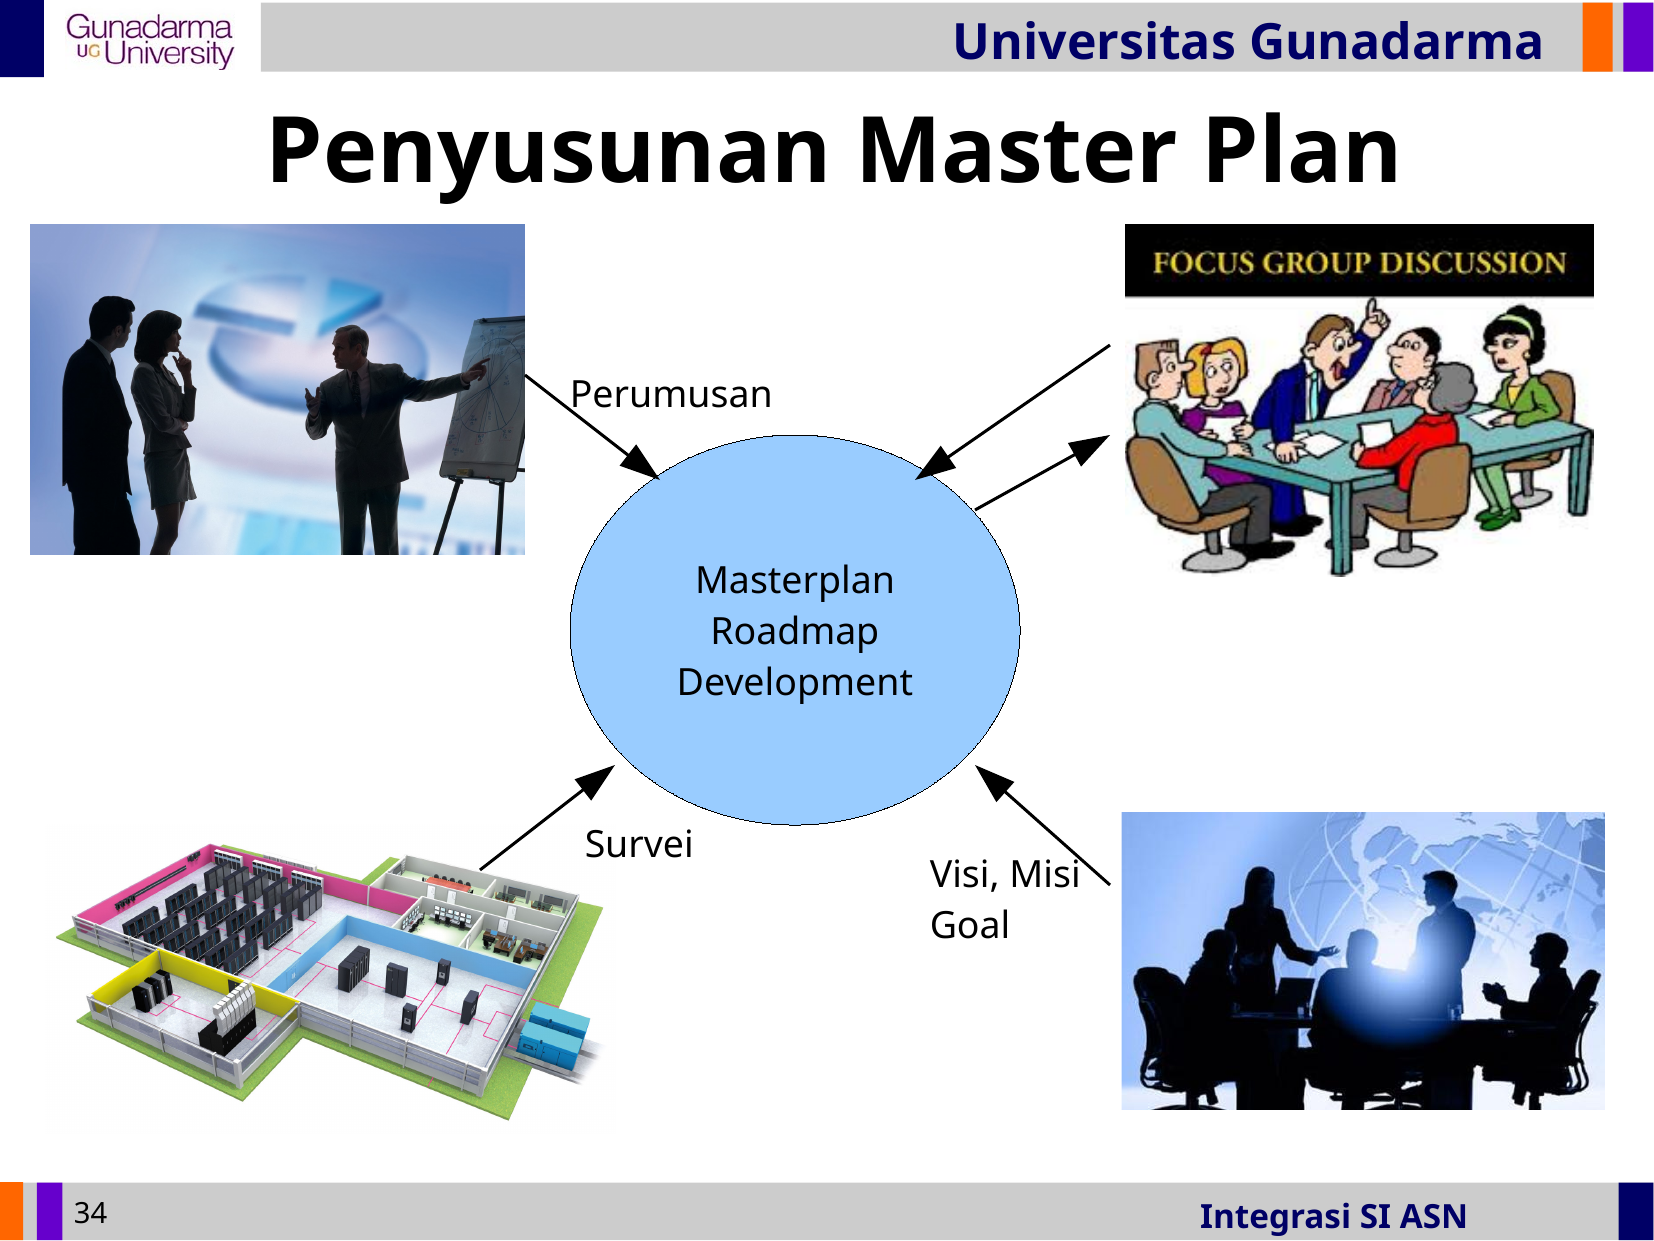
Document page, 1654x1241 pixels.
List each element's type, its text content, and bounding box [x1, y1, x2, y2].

picture [65, 0, 235, 70]
text_box Visi, Misi Goal [915, 840, 1091, 946]
text_box Survei [570, 810, 704, 871]
title Penyusunan Master Plan [78, 84, 1592, 211]
picture [45, 824, 616, 1134]
text_box Perumusan [555, 360, 770, 420]
text_box Masterplan Roadmap Development [570, 435, 1021, 826]
picture [1125, 224, 1594, 577]
picture [1121, 812, 1606, 1111]
picture [30, 224, 525, 556]
